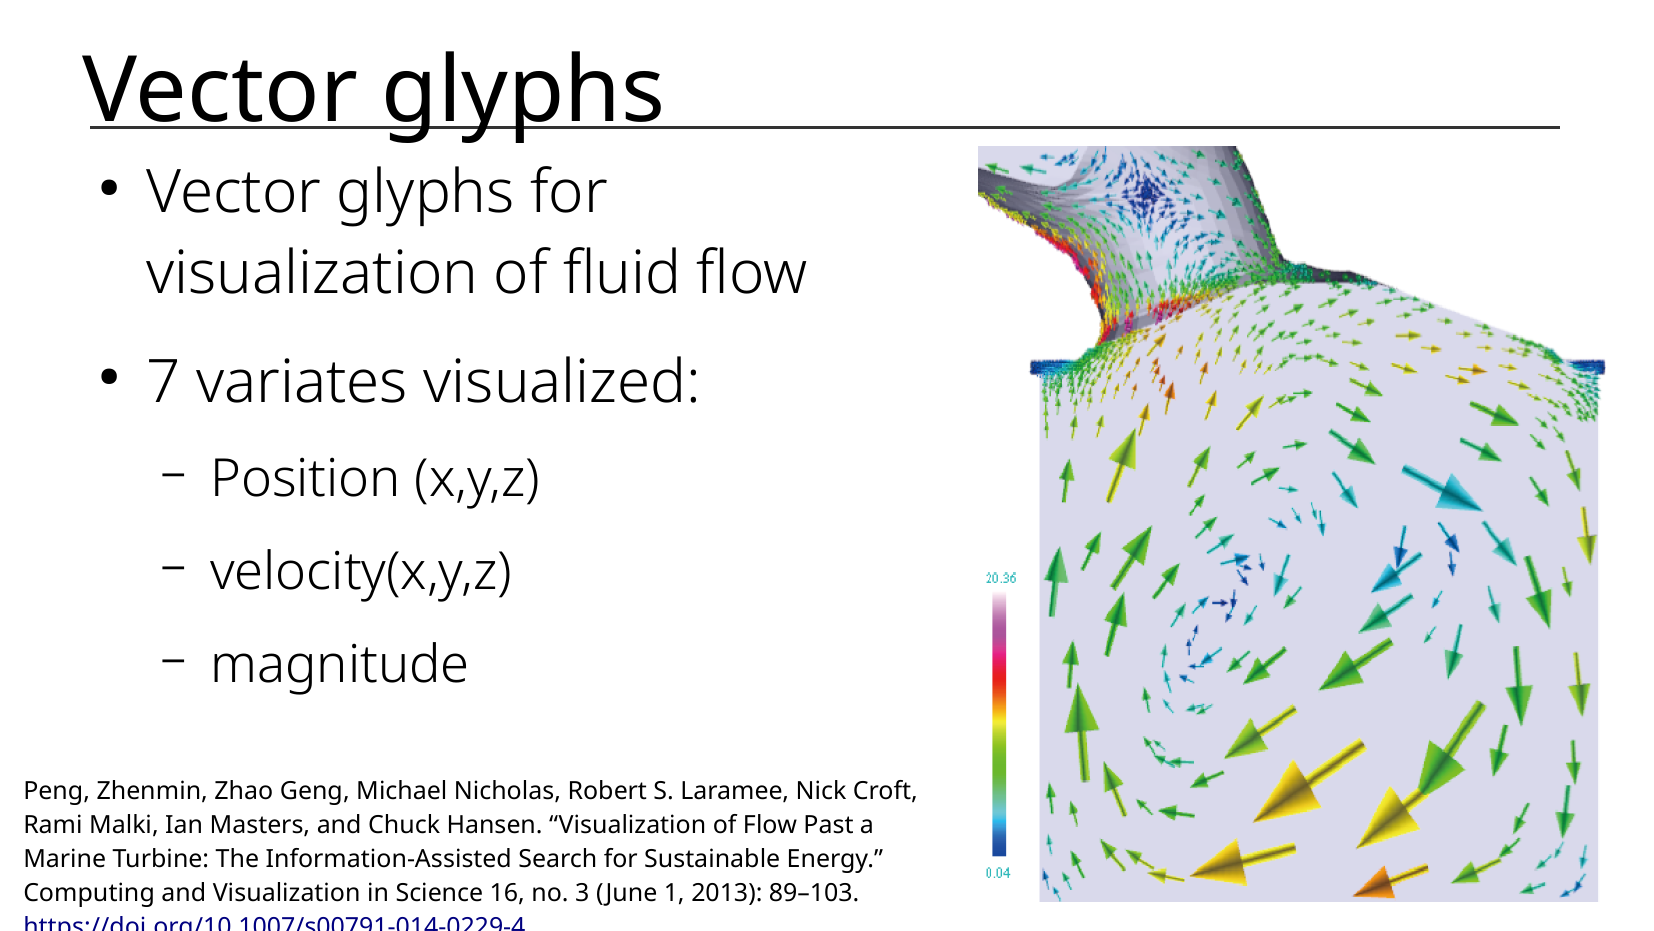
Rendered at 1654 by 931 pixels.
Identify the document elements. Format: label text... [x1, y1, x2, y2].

text_box Peng, Zhenmin, Zhao Geng, Michael Nicholas, Robert S. Laramee, Nick Croft, Rami Malki, Ian Masters, and Chuck Hansen. “Visualization of Flow Past a Marine Turbine: The Information-Assisted Search for Sustainable Energy.” Computing and Visualization in Science 16, no. 3 (June 1, 2013): 89–103. https://doi.org/10.1007/s00791-014-0229-4. [8, 765, 976, 931]
picture [960, 129, 1606, 916]
title Vector glyphs [82, 32, 1571, 140]
list Vector glyphs for visualization of fluid flow 7 variates visualized: Position (x,y,z) velocity(x,y,z) magnitude [82, 147, 809, 763]
